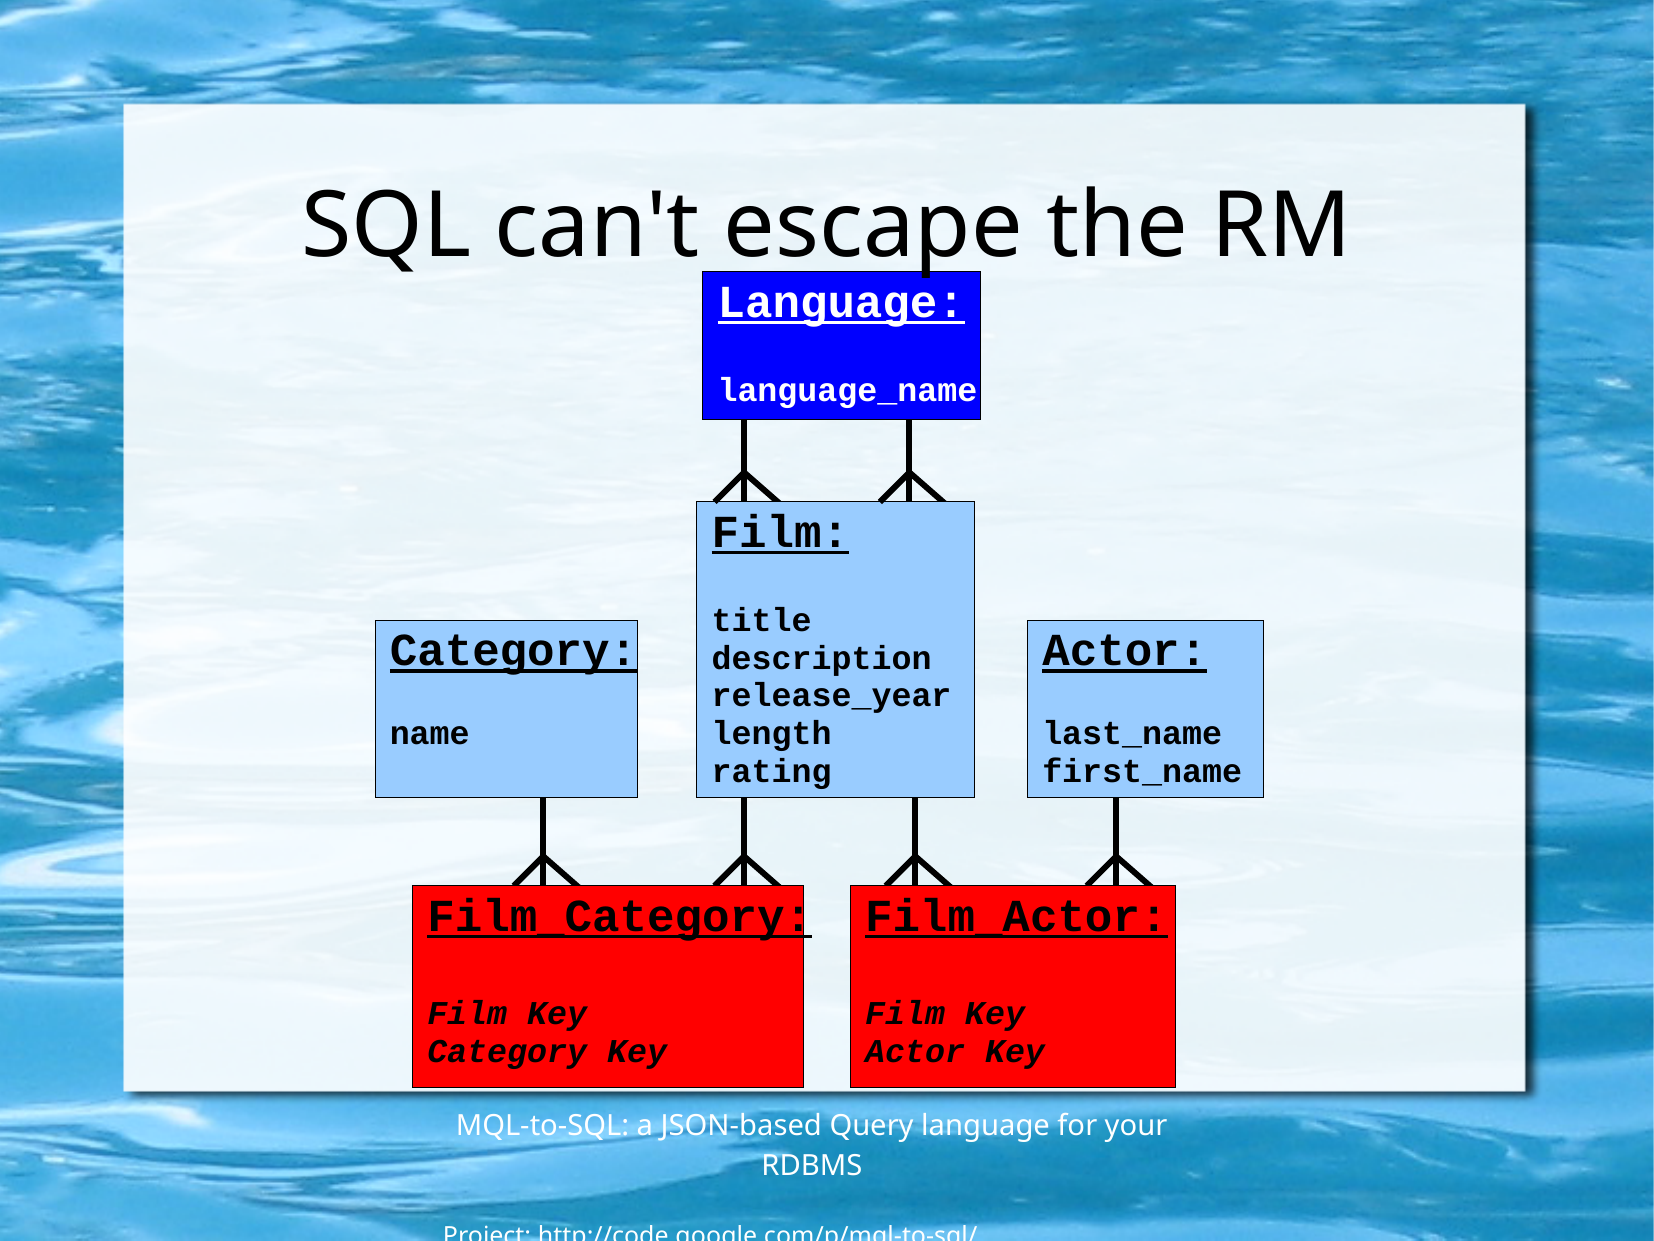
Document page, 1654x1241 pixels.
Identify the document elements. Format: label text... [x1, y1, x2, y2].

picture [914, 1232, 921, 1241]
picture [628, 1232, 635, 1241]
picture [0, 0, 1654, 1241]
picture [575, 1232, 583, 1241]
picture [710, 1232, 717, 1241]
picture [876, 1232, 883, 1241]
picture [852, 1232, 859, 1241]
picture [541, 1232, 548, 1241]
picture [471, 1232, 478, 1241]
title SQL can't escape the RM [147, 118, 1506, 325]
text_box Film_Category: Film Key Category Key [412, 885, 804, 1088]
picture [694, 1232, 701, 1241]
text_box Category: name [375, 620, 638, 798]
picture [780, 1232, 787, 1241]
picture [795, 1232, 802, 1241]
picture [804, 1232, 810, 1241]
text_box Film_Actor: Film Key Actor Key [850, 885, 1176, 1088]
picture [827, 1232, 835, 1241]
picture [679, 1232, 686, 1241]
picture [447, 1228, 454, 1235]
text_box Actor: last_name first_name [1027, 620, 1264, 798]
picture [861, 1232, 867, 1241]
text_box Language: language_name [702, 325, 981, 420]
picture [950, 1232, 957, 1241]
text_box Film: title description release_year length rating [696, 501, 975, 798]
picture [725, 1232, 732, 1241]
picture [643, 1232, 650, 1241]
